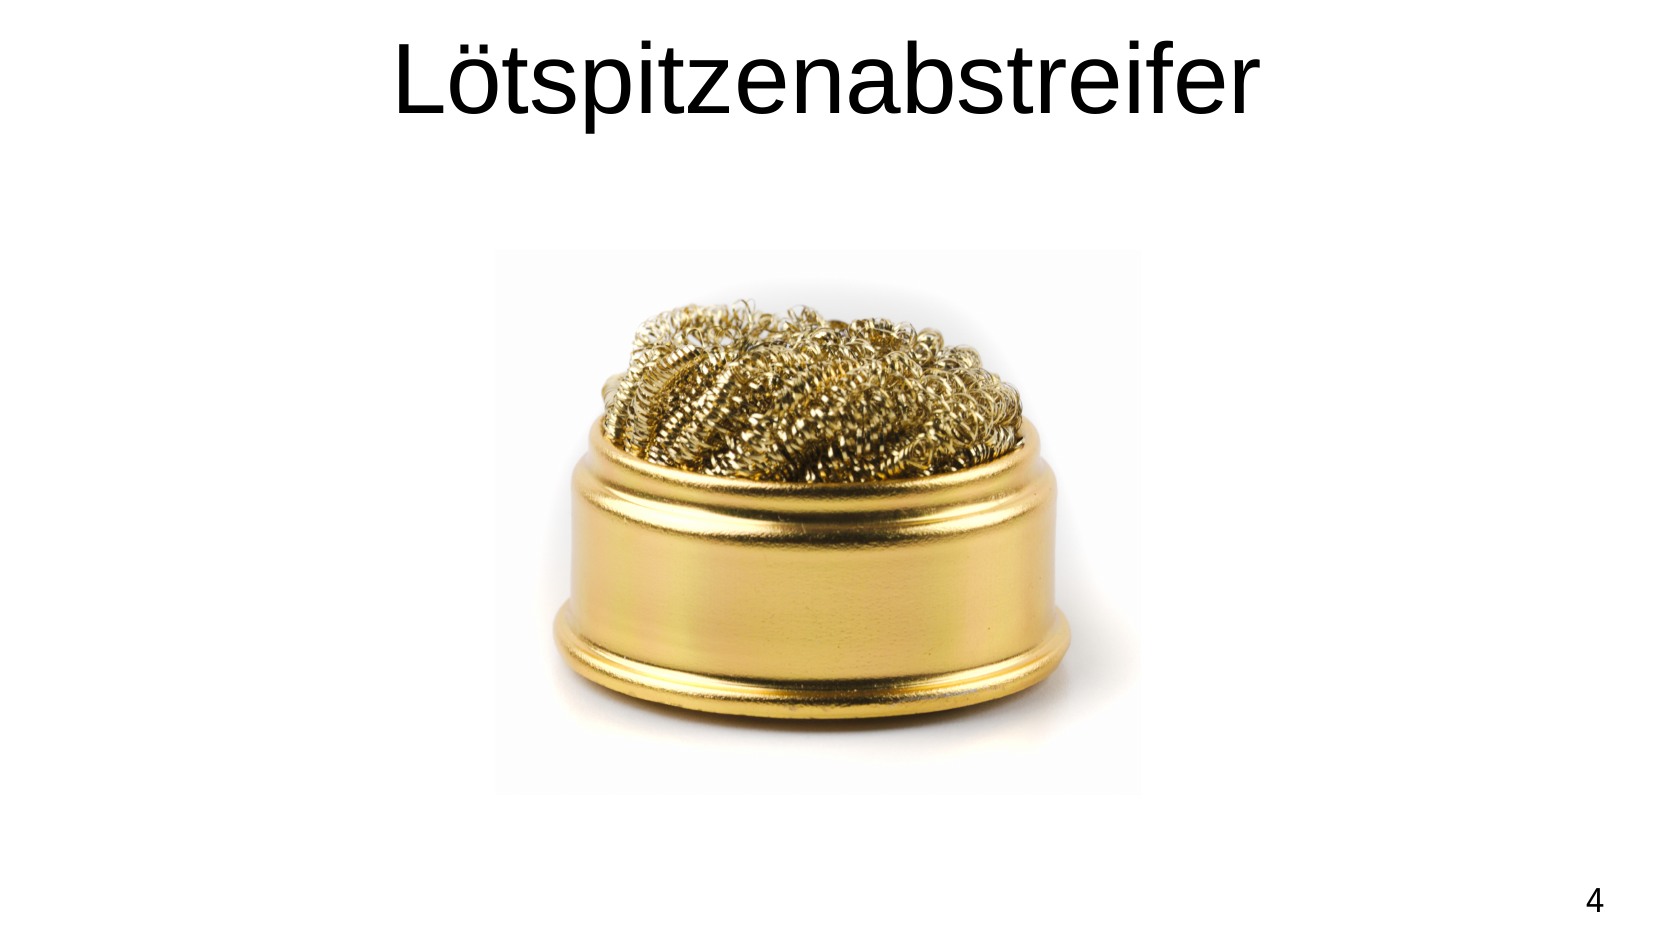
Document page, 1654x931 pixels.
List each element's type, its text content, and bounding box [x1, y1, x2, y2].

picture [495, 250, 1141, 796]
title Lötspitzenabstreifer [82, 1, 1571, 157]
